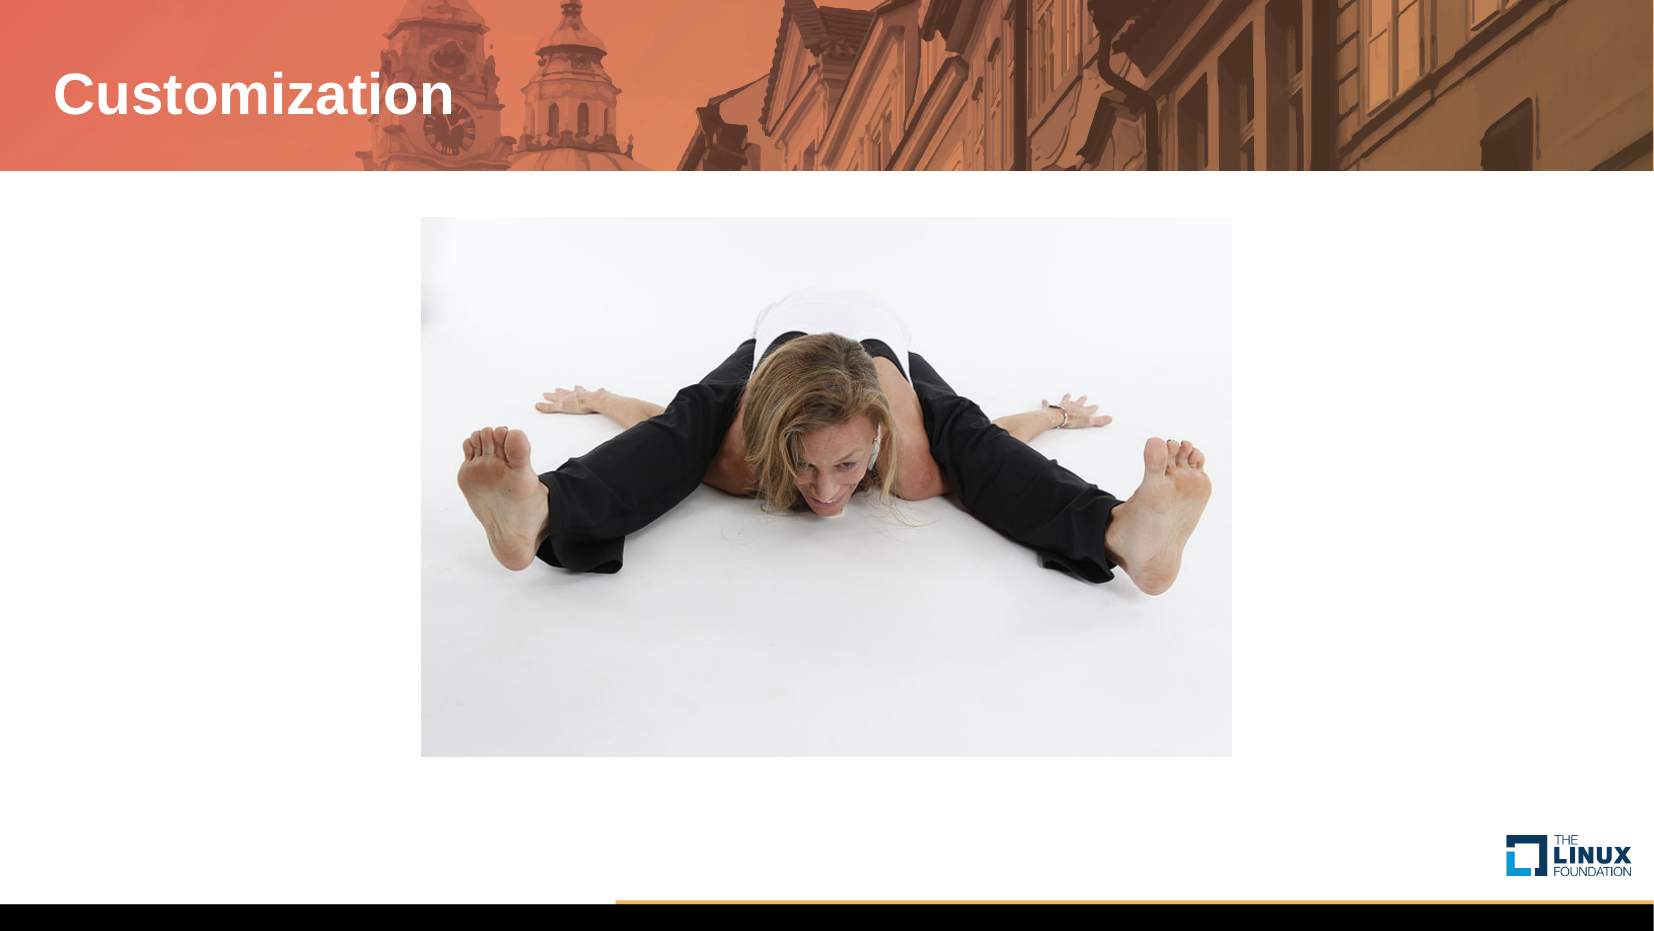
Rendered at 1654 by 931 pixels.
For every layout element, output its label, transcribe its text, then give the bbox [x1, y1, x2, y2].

picture [0, 0, 1654, 931]
title Customization [53, 21, 1571, 167]
